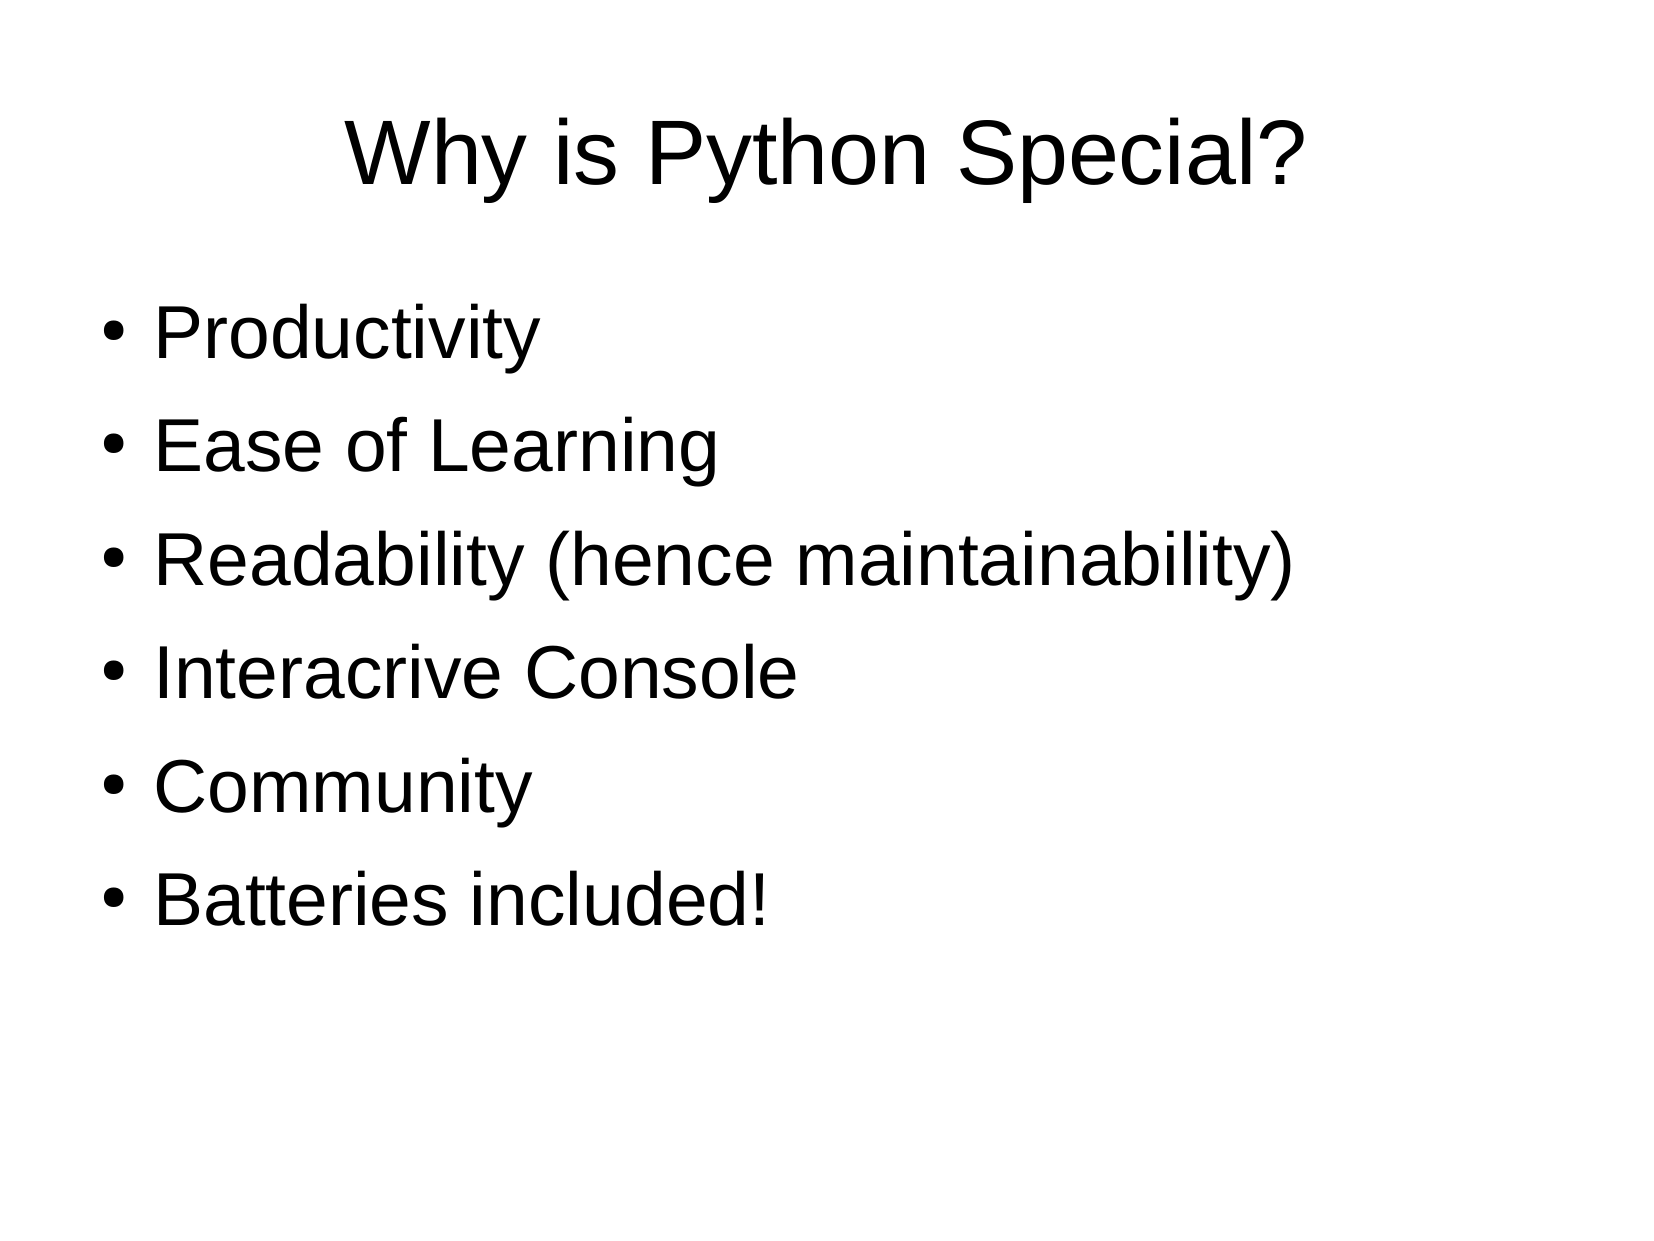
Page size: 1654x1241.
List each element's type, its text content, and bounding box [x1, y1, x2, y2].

list Productivity Ease of Learning Readability (hence maintainability) Interacrive Console Community Batteries included! [82, 290, 1571, 1109]
title Why is Python Special? [82, 49, 1571, 257]
